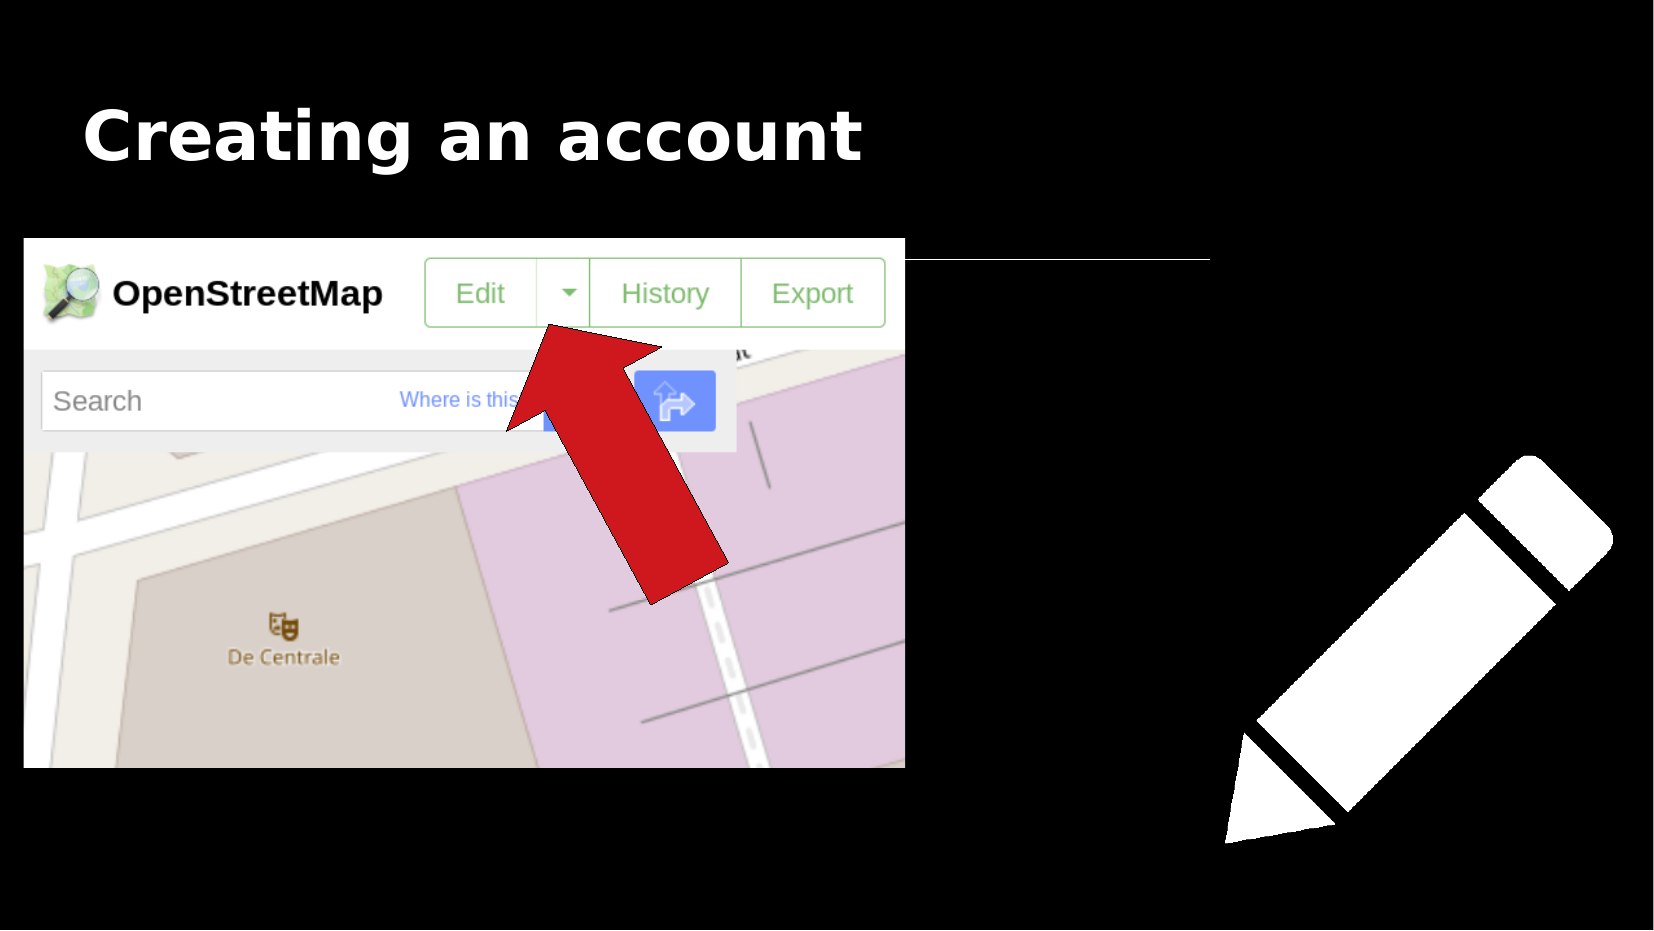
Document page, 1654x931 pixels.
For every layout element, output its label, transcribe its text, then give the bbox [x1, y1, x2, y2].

text_box [506, 324, 729, 605]
picture [23, 238, 1211, 768]
picture [1216, 448, 1619, 851]
title Creating an account [82, 59, 1571, 215]
